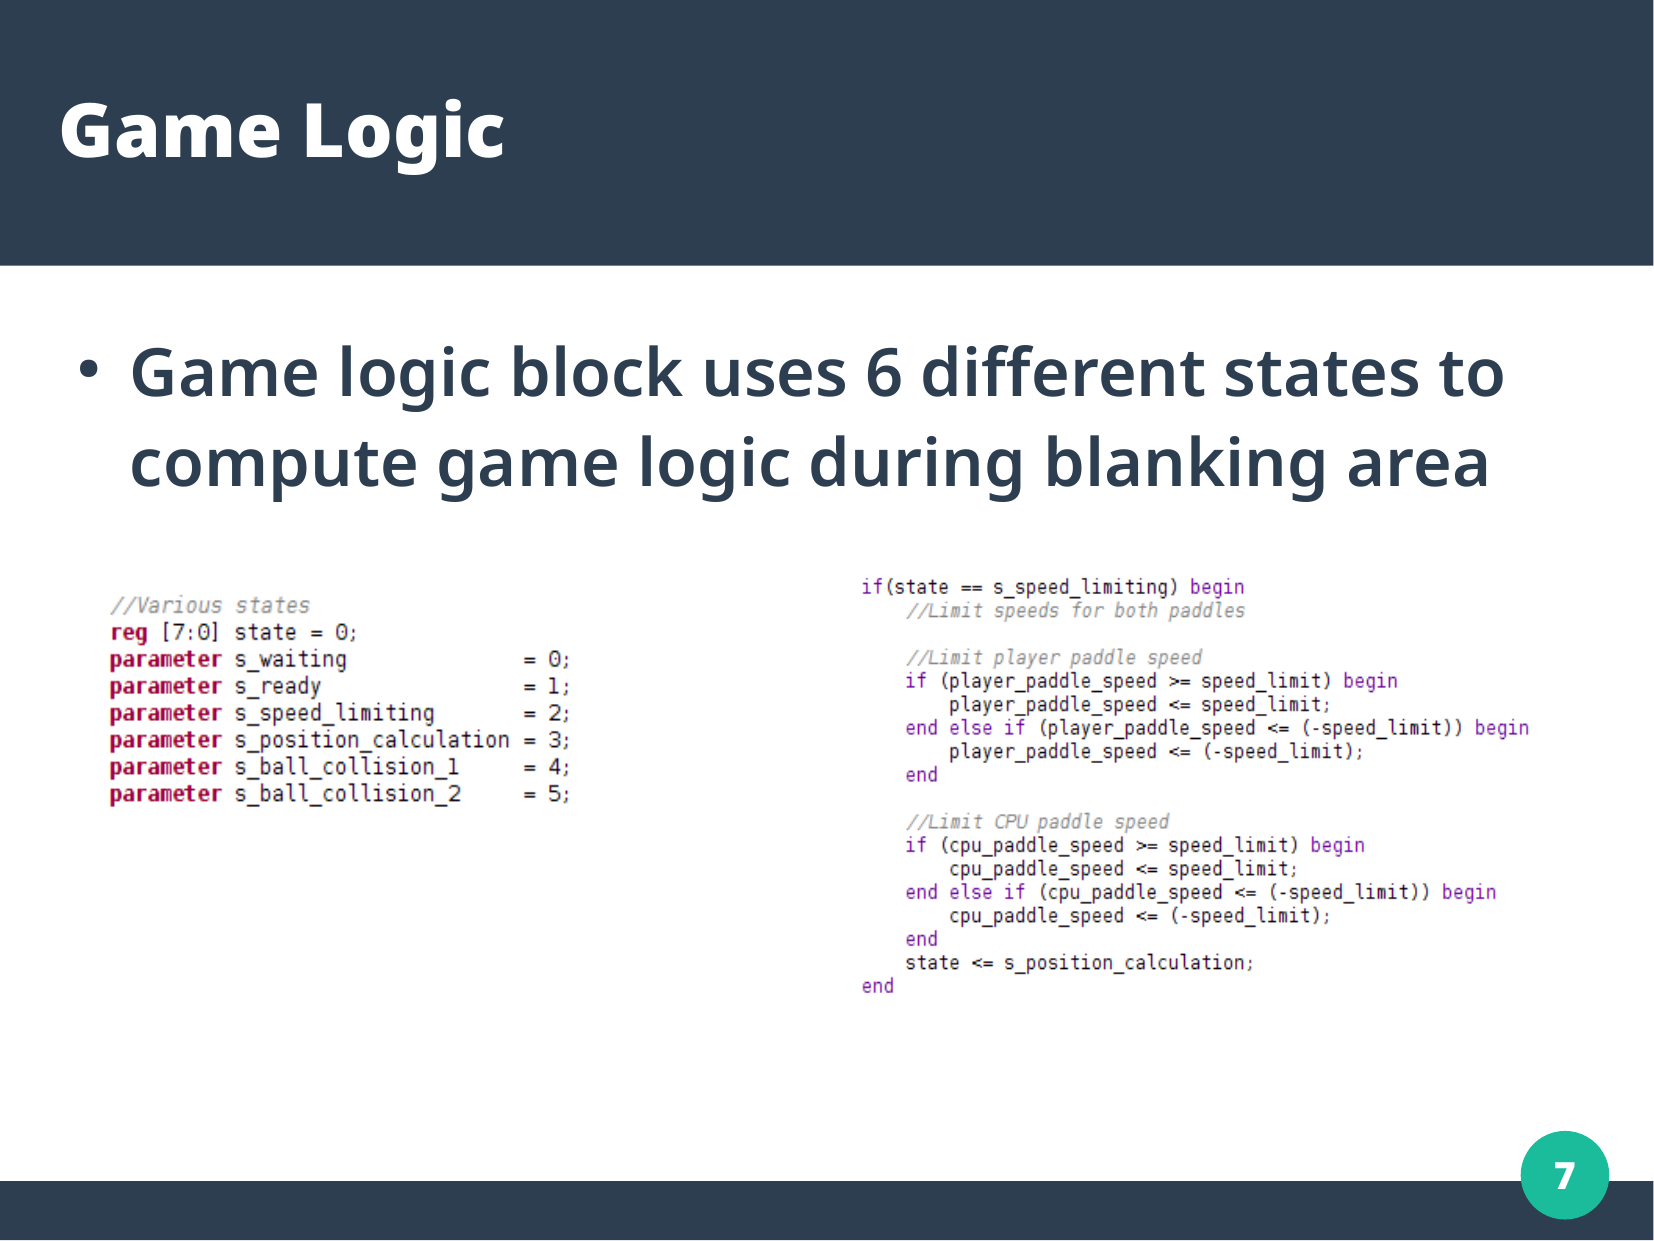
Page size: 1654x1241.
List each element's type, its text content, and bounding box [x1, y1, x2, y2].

picture [104, 590, 591, 816]
title Game Logic [59, 49, 1595, 207]
picture [857, 569, 1536, 1004]
list Game logic block uses 6 different states to compute game logic during blanking area [59, 324, 1595, 1152]
